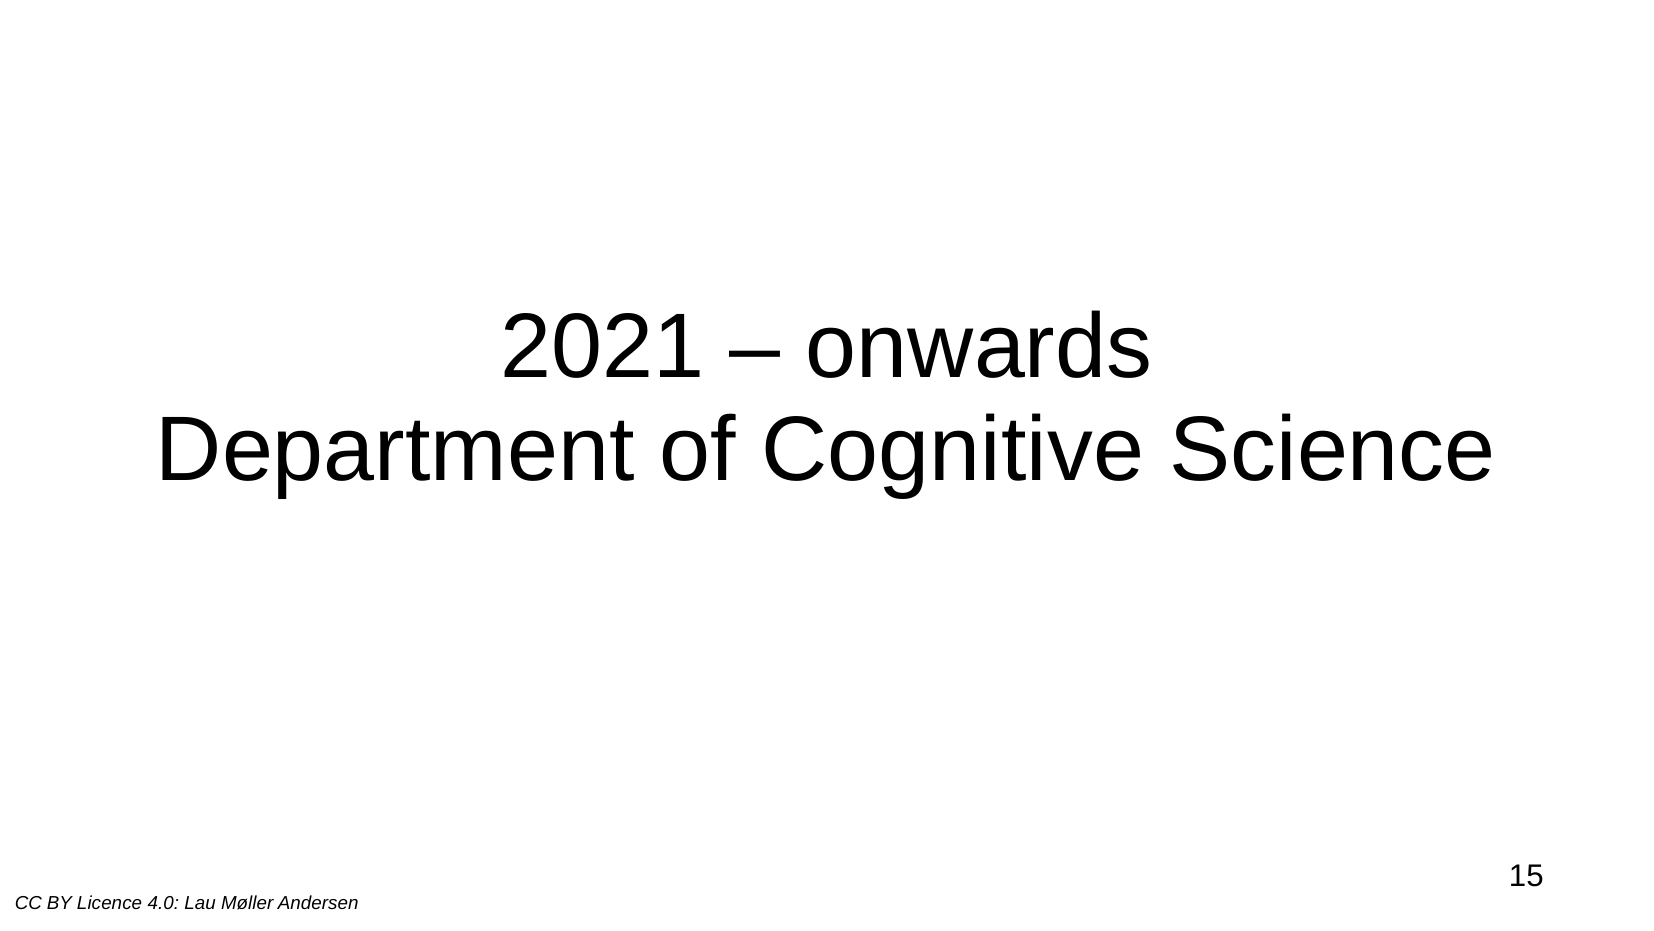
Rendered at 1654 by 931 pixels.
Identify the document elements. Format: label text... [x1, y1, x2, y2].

text_box CC BY Licence 4.0: Lau Møller Andersen [0, 885, 387, 921]
subtitle 2021 – onwards Department of Cognitive Science [82, 37, 1571, 757]
text_box <nummer> [1494, 850, 1654, 921]
